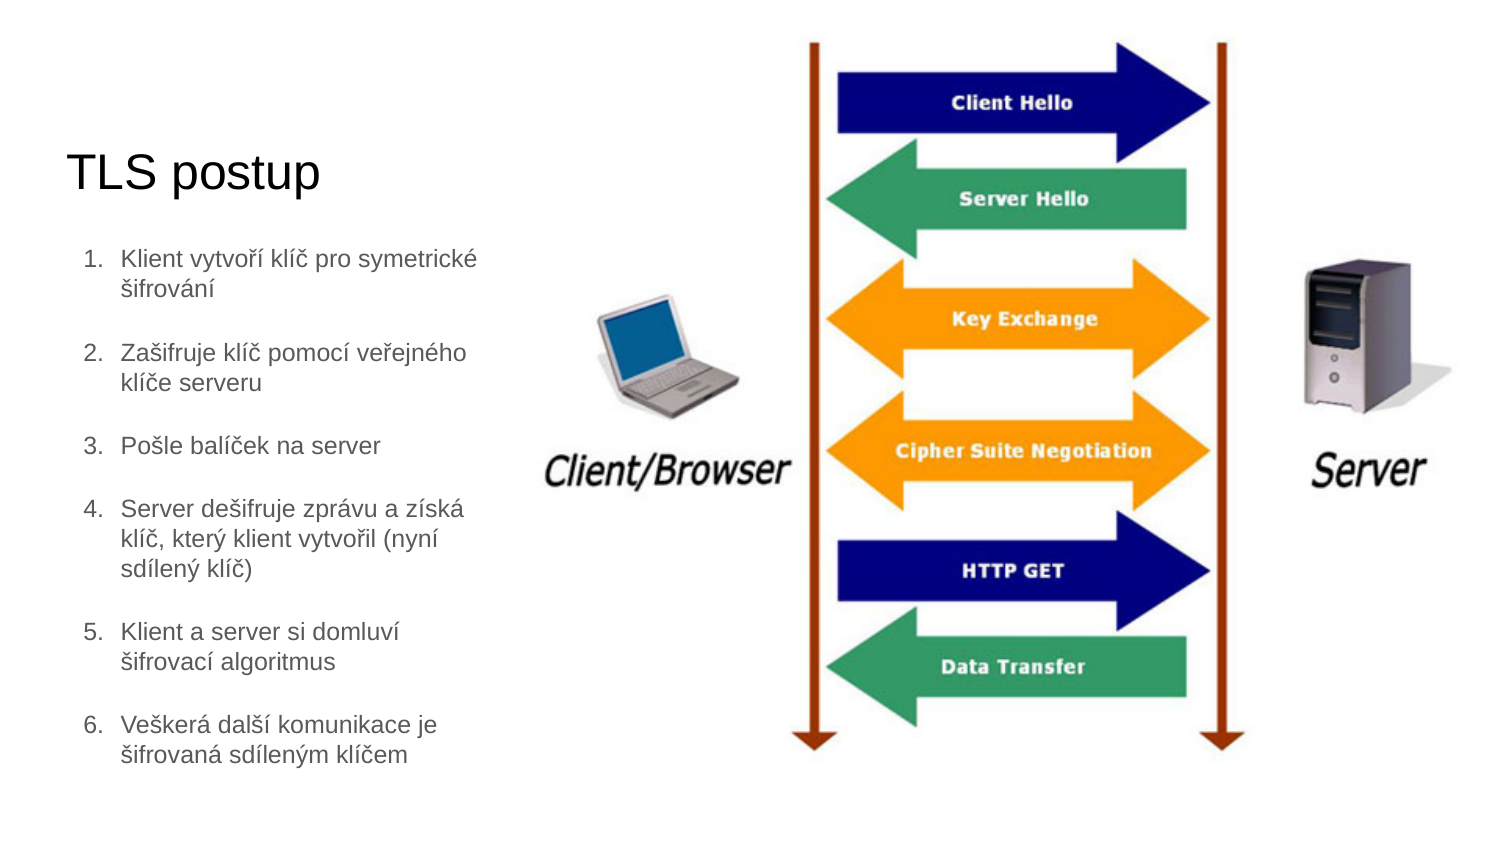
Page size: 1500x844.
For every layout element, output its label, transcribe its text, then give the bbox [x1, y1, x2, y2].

title TLS postup [51, 91, 512, 216]
picture [536, 24, 1475, 788]
list Klient vytvoří klíč pro symetrické šifrování Zašifruje klíč pomocí veřejného klíče serveru Pošle balíček na server Server dešifruje zprávu a získá klíč, který klient vytvořil (nyní sdílený klíč) Klient a server si domluví šifrovací algoritmus Veškerá další komunikace je šifrovaná sdíleným klíčem [30, 227, 512, 750]
